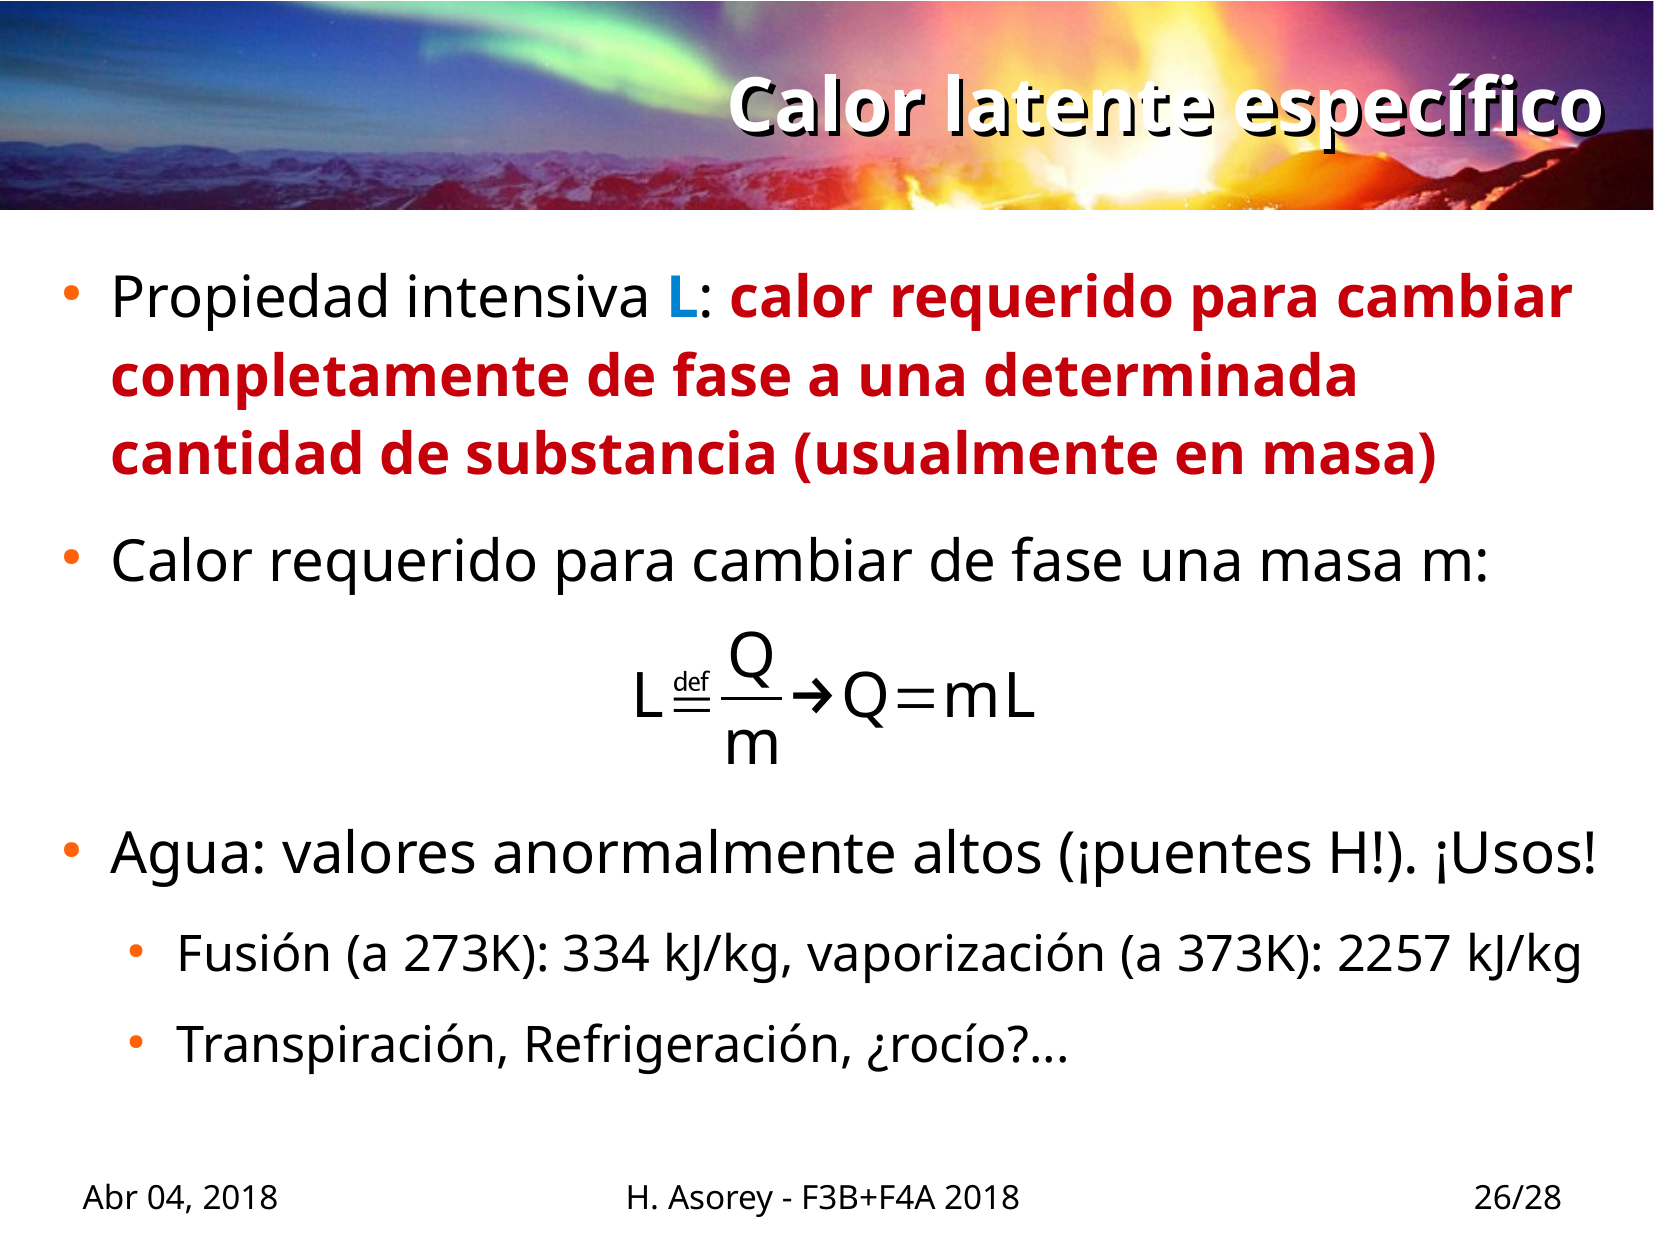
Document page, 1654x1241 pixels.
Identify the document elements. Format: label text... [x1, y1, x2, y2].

chart [625, 618, 1044, 780]
list Propiedad intensiva L: calor requerido para cambiar completamente de fase a una determinada cantidad de substancia (usualmente en masa) Calor requerido para cambiar de fase una masa m: Agua: valores anormalmente altos (¡puentes H!). ¡Usos! Fusión (a 273K): 334 kJ/kg, vaporización (a 373K): 2257 kJ/kg Transpiración, Refrigeración, ¿rocío?... [45, 255, 1606, 1156]
picture [0, 1, 1654, 210]
title Calor latente específico [45, 15, 1606, 191]
